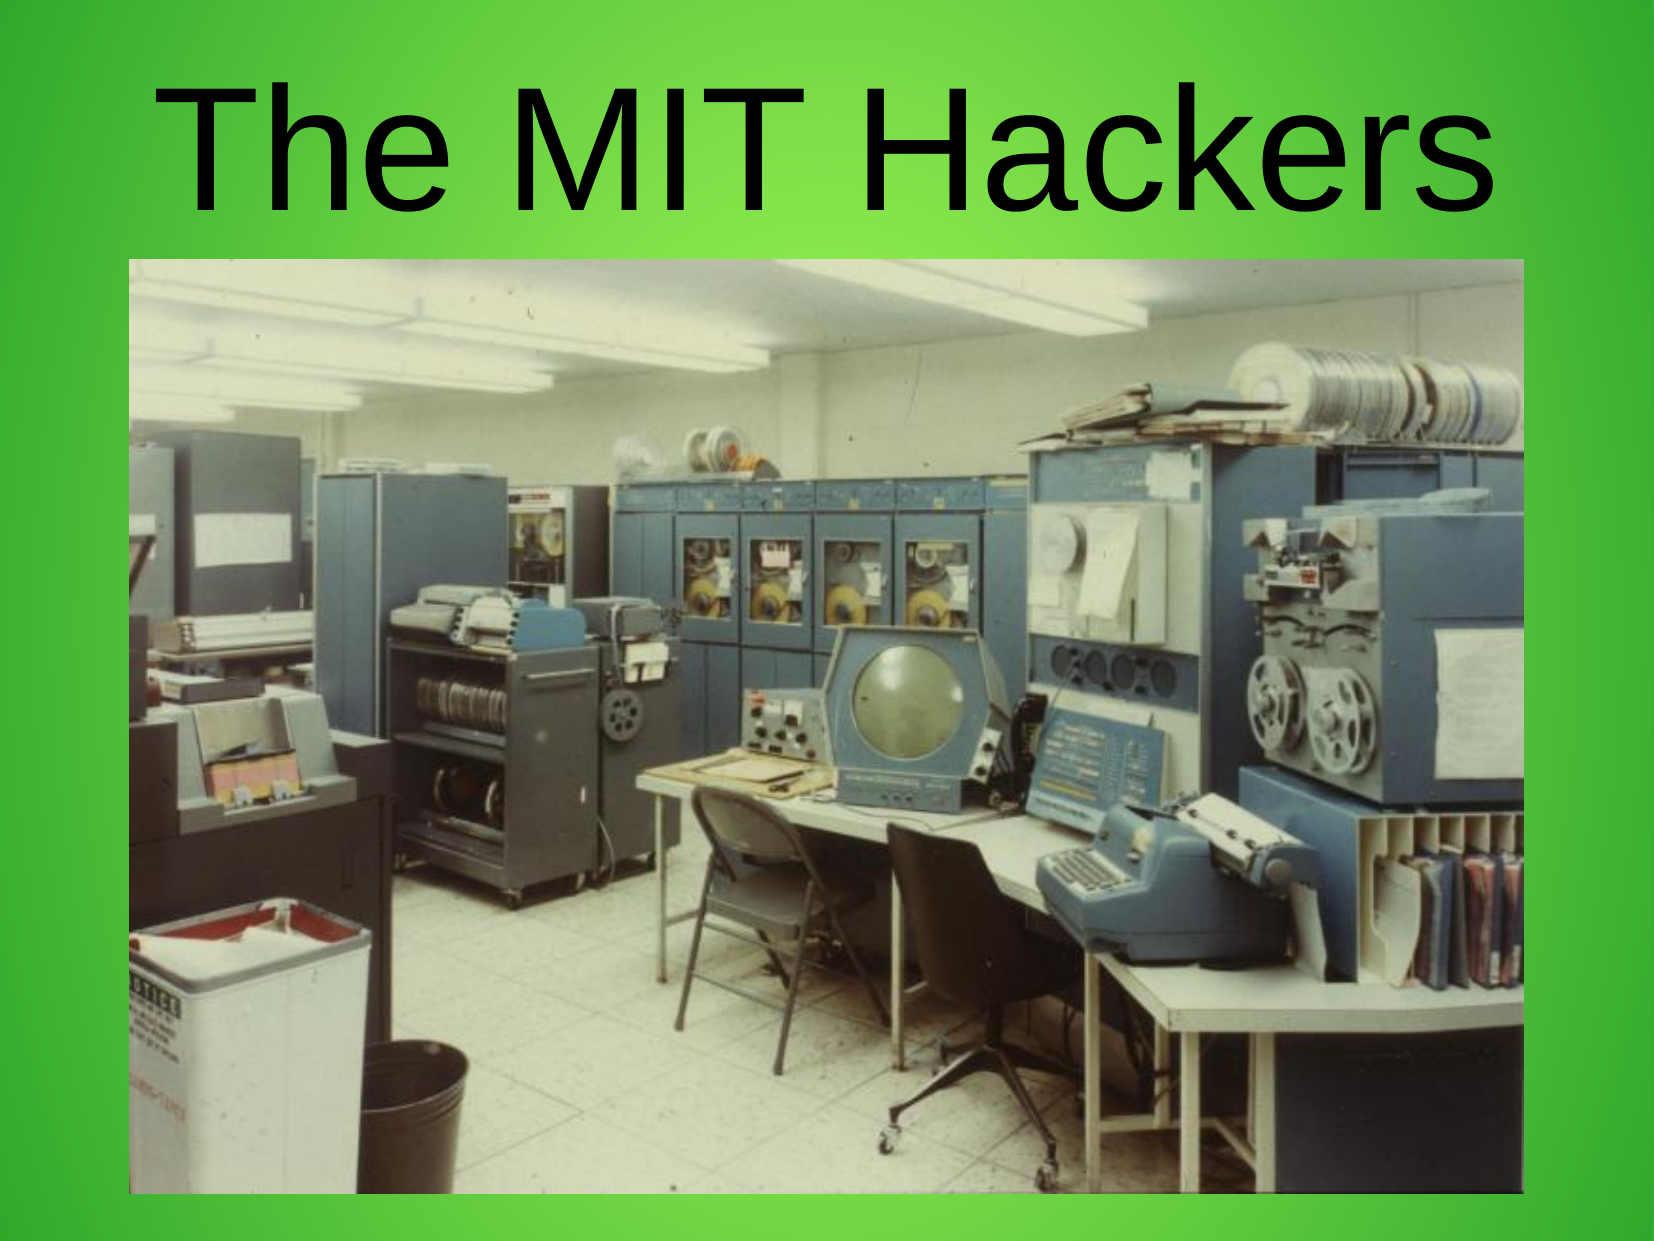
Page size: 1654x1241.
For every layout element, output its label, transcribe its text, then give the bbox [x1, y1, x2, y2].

title The MIT Hackers [82, 47, 1571, 252]
picture [129, 259, 1524, 1195]
